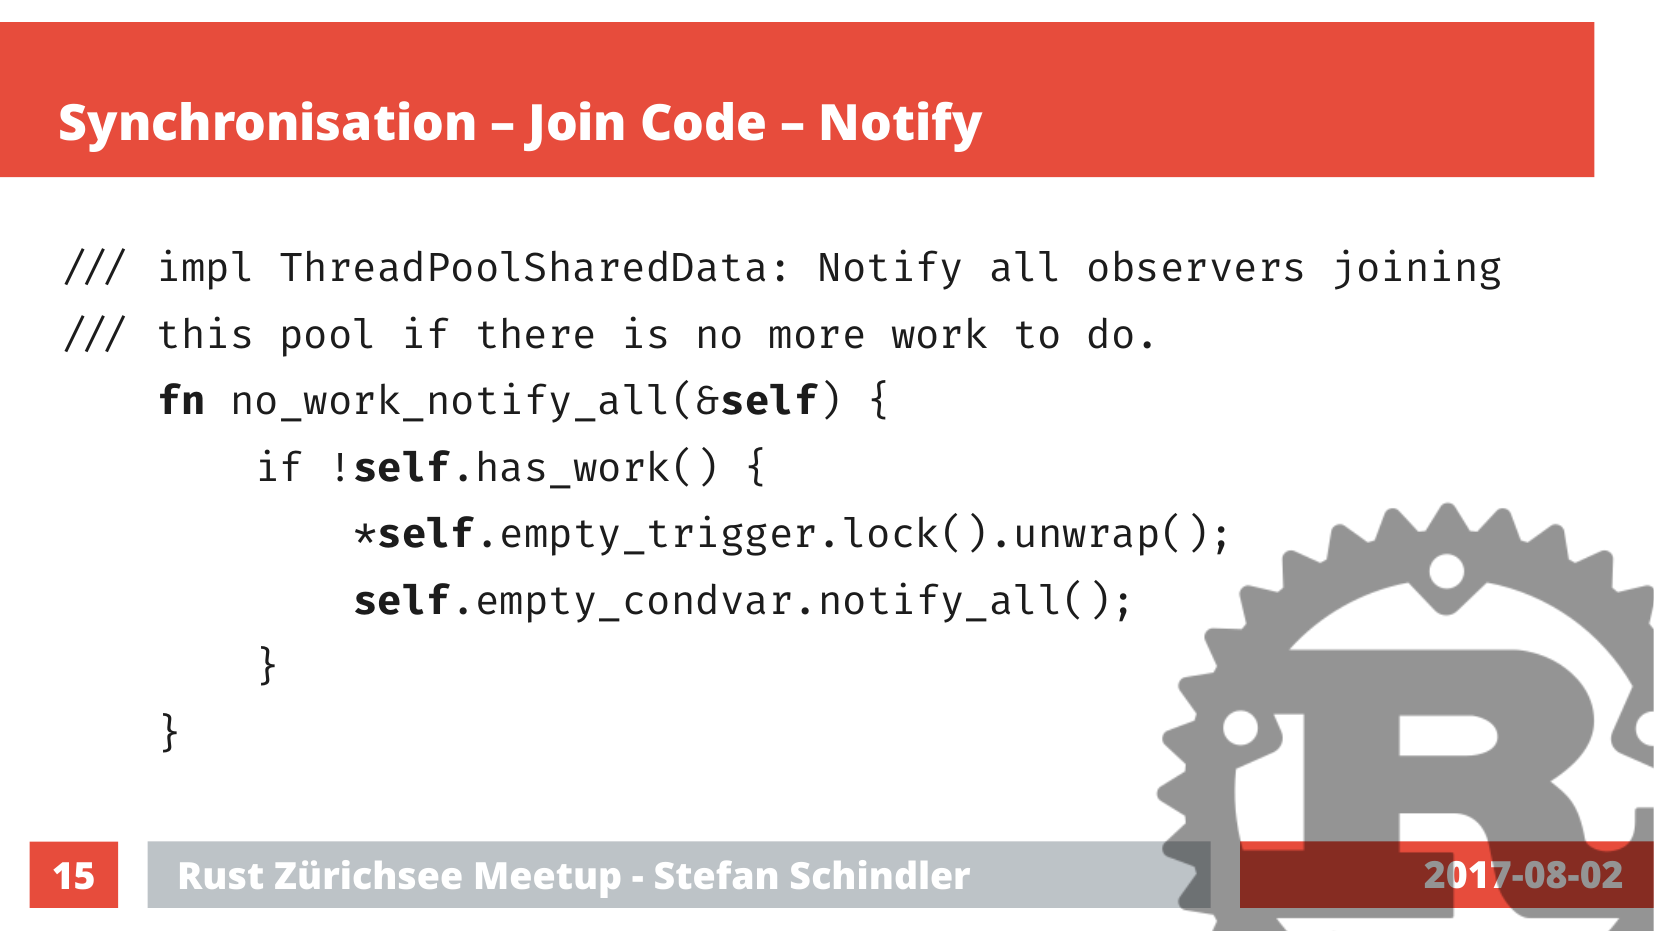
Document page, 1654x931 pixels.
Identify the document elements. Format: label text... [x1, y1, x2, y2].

picture [1053, 399, 1654, 931]
list /// impl ThreadPoolSharedData: Notify all observers joining /// this pool if there is no more work to do. fn no_work_notify_all(&self) { if !self.has_work() { *self.empty_trigger.lock().unwrap(); self.empty_condvar.notify_all(); } } [59, 243, 1565, 820]
title Synchronisation – Join Code – Notify [59, 44, 1595, 156]
